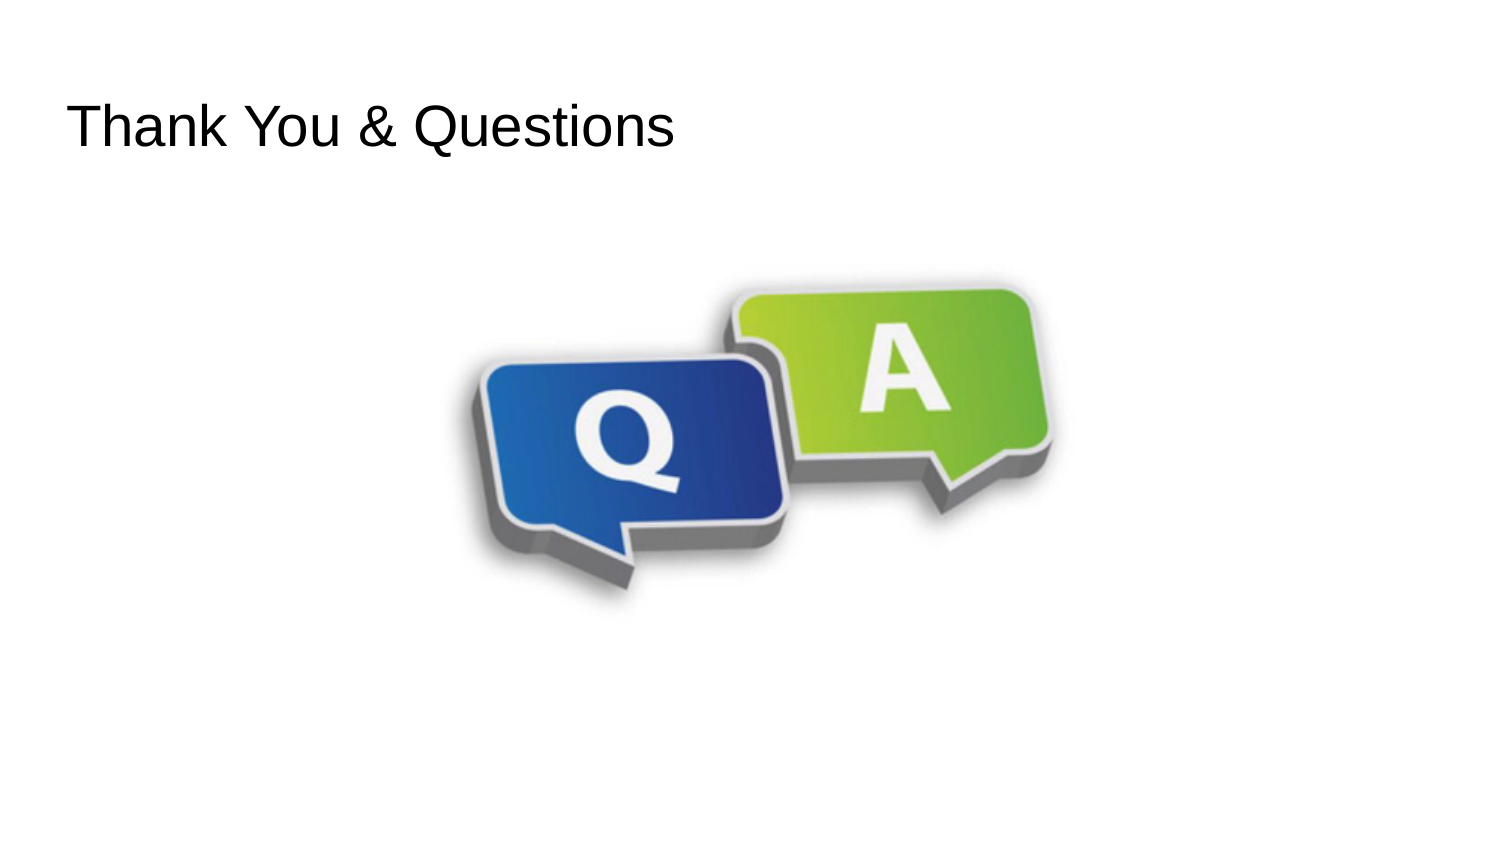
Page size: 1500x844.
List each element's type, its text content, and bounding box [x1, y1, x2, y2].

picture [383, 178, 1130, 712]
title Thank You & Questions [51, 72, 1449, 167]
